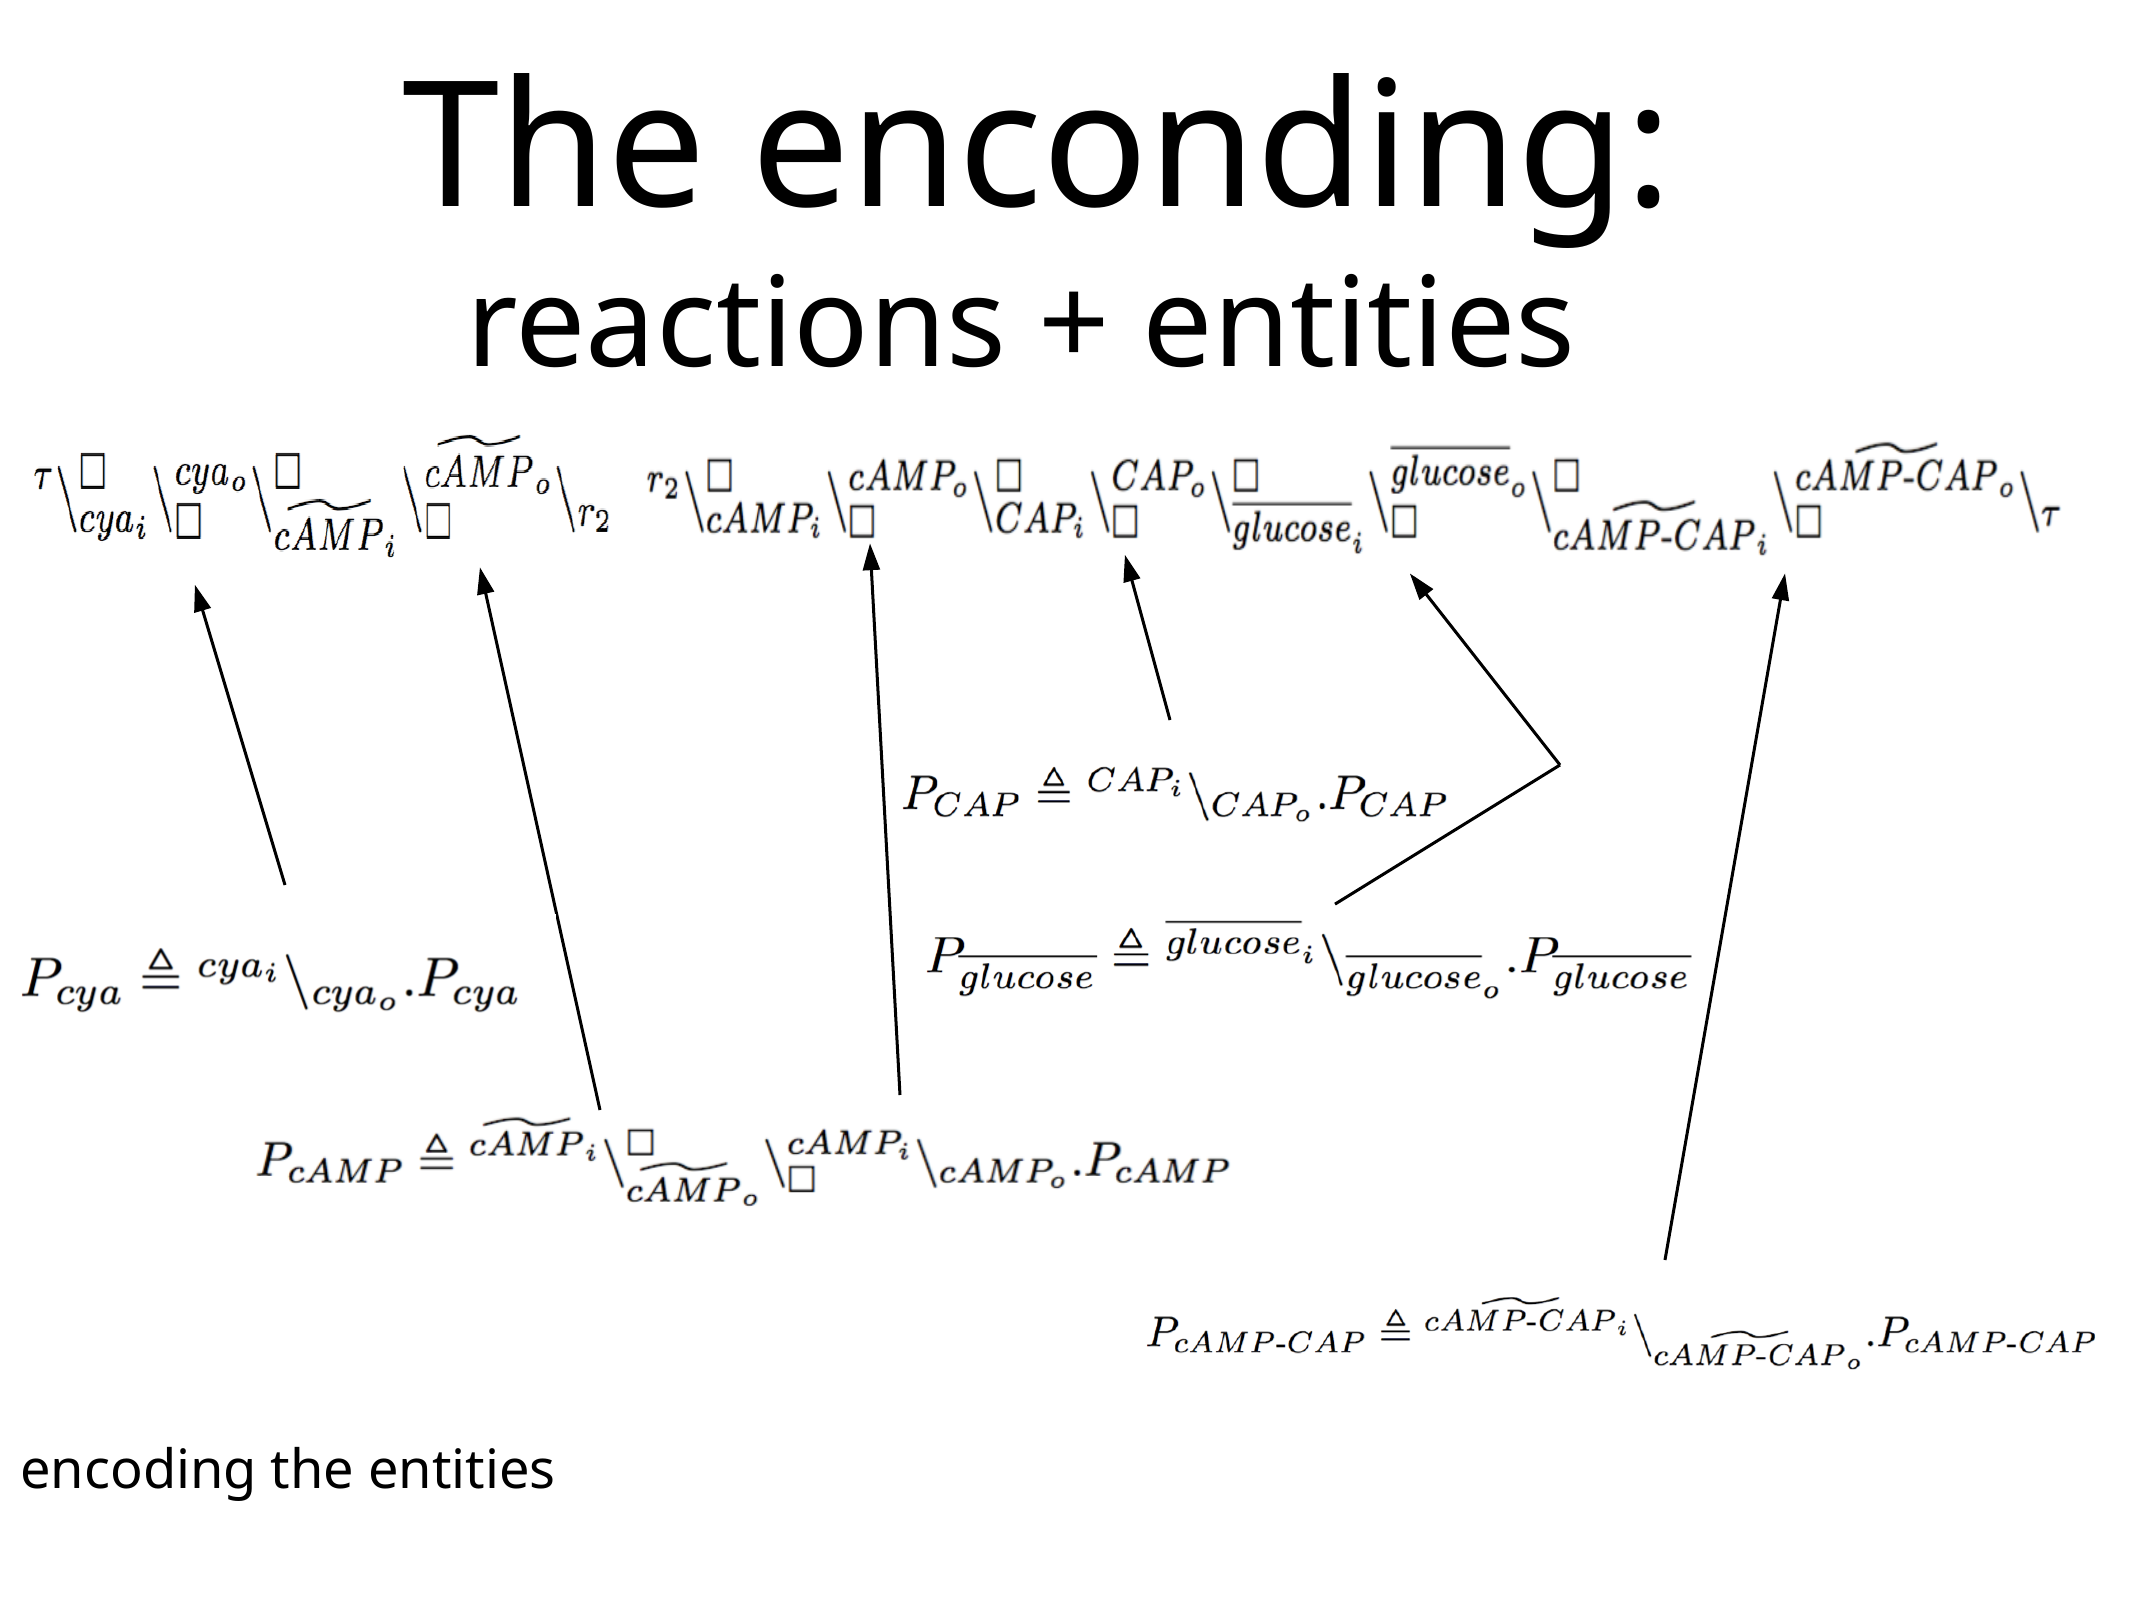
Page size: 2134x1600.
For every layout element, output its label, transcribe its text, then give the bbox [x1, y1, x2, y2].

picture [900, 750, 1461, 841]
title The enconding: reactions + entities [84, 23, 1991, 424]
picture [1442, 829, 1461, 841]
picture [215, 1077, 1291, 1276]
text_box encoding the entities [12, 1426, 564, 1507]
picture [2, 419, 2101, 574]
picture [1136, 1287, 2116, 1396]
picture [915, 904, 1711, 1021]
picture [7, 914, 556, 1036]
